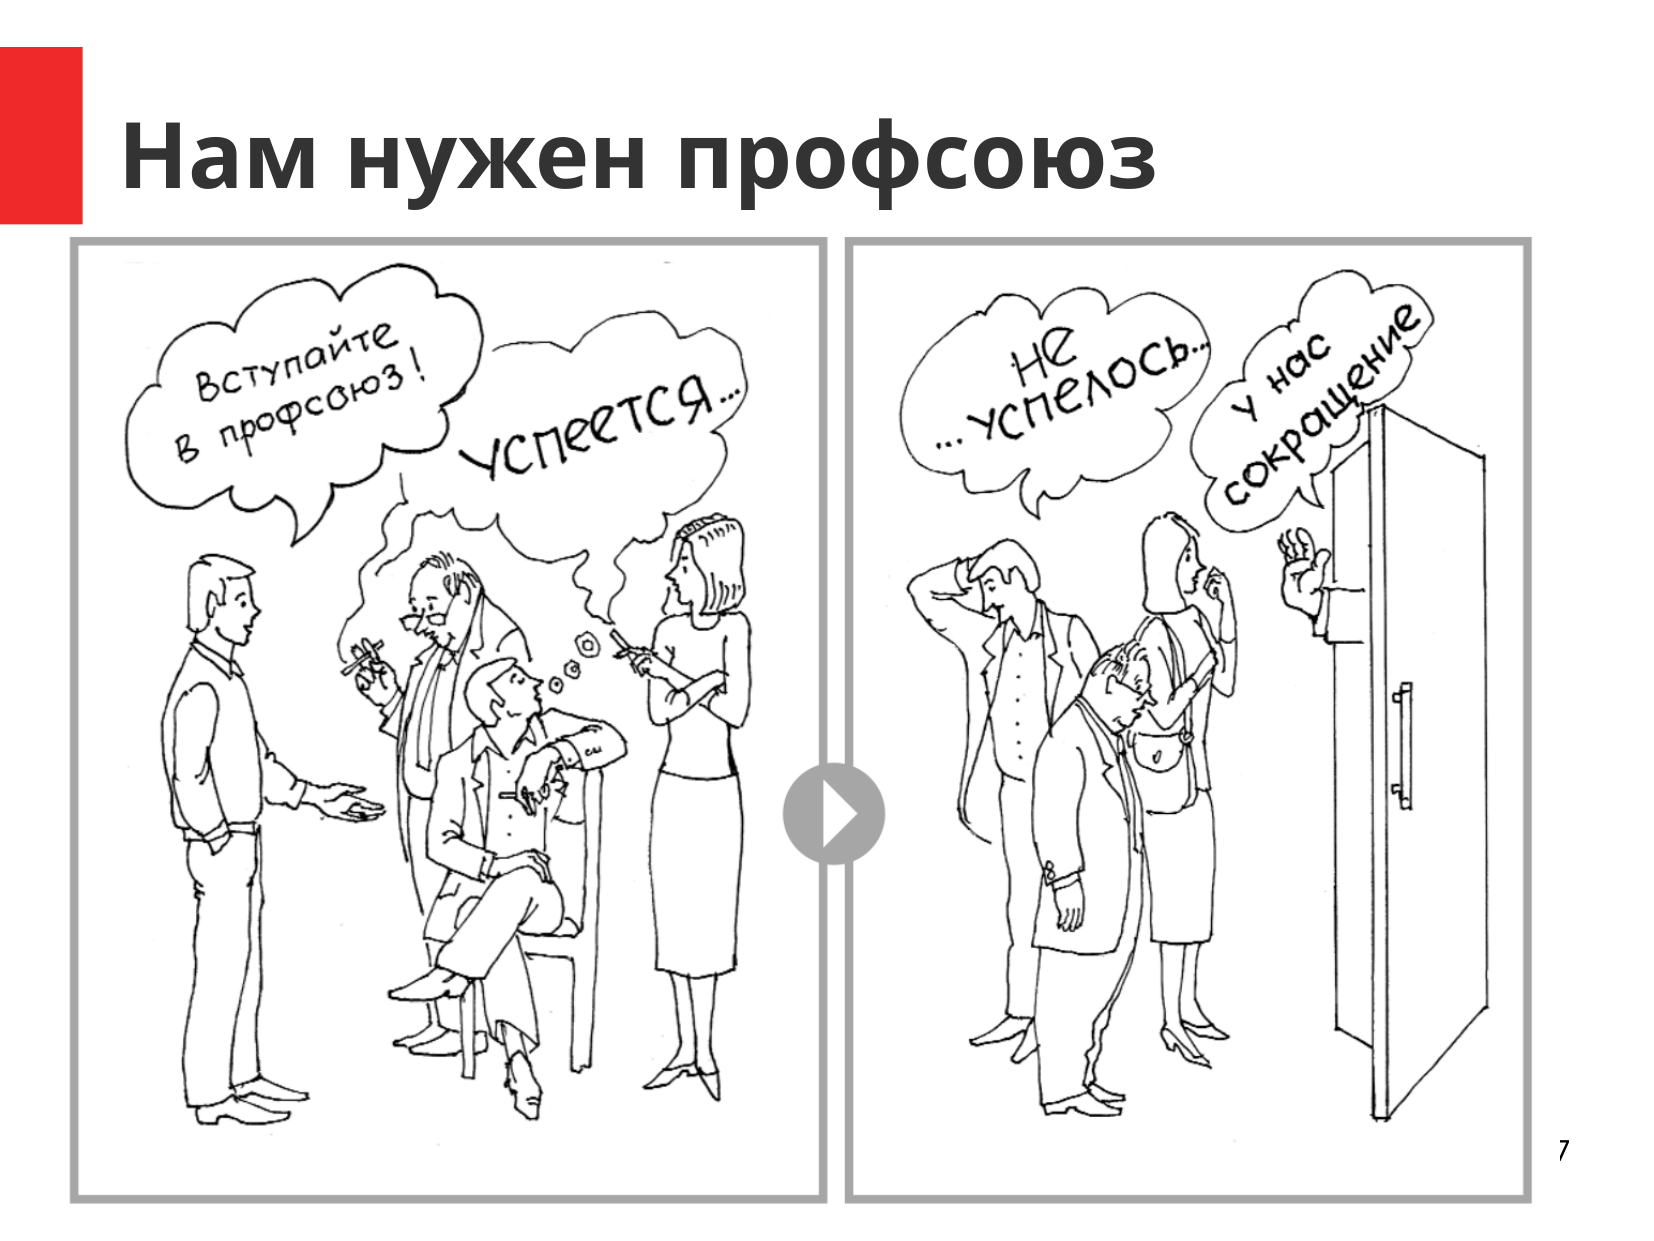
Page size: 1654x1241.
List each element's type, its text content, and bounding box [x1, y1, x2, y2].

picture [59, 236, 1560, 1208]
title Нам нужен профсоюз [118, 49, 1571, 257]
